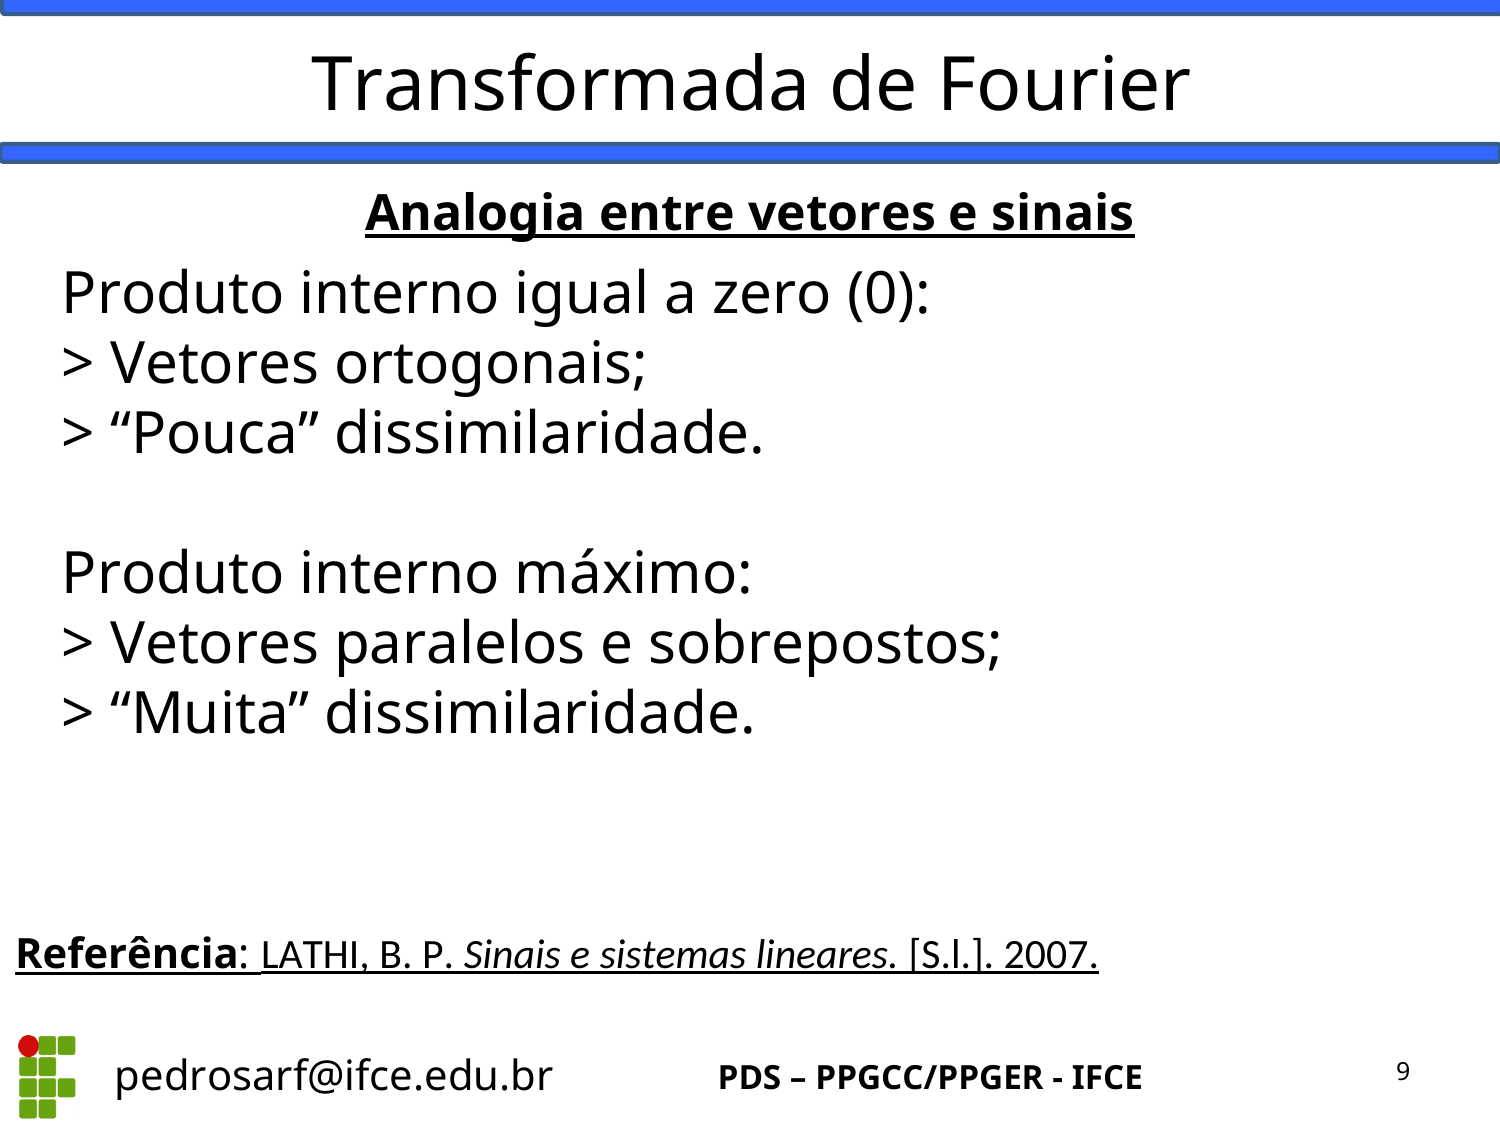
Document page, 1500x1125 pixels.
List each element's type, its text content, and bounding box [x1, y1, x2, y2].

picture [17, 1034, 77, 1120]
text_box <número> [1074, 1042, 1426, 1103]
text_box Produto interno igual a zero (0): > Vetores ortogonais; > “Pouca” dissimilaridade. Produto interno máximo: > Vetores paralelos e sobrepostos; > “Muita” dissimilaridade. [47, 247, 1424, 754]
text_box Analogia entre vetores e sinais Referência: LATHI, B. P. Sinais e sistemas lineares. [S.l.]. 2007. [0, 172, 1500, 1024]
text_box Transformada de Fourier [76, 26, 1427, 134]
